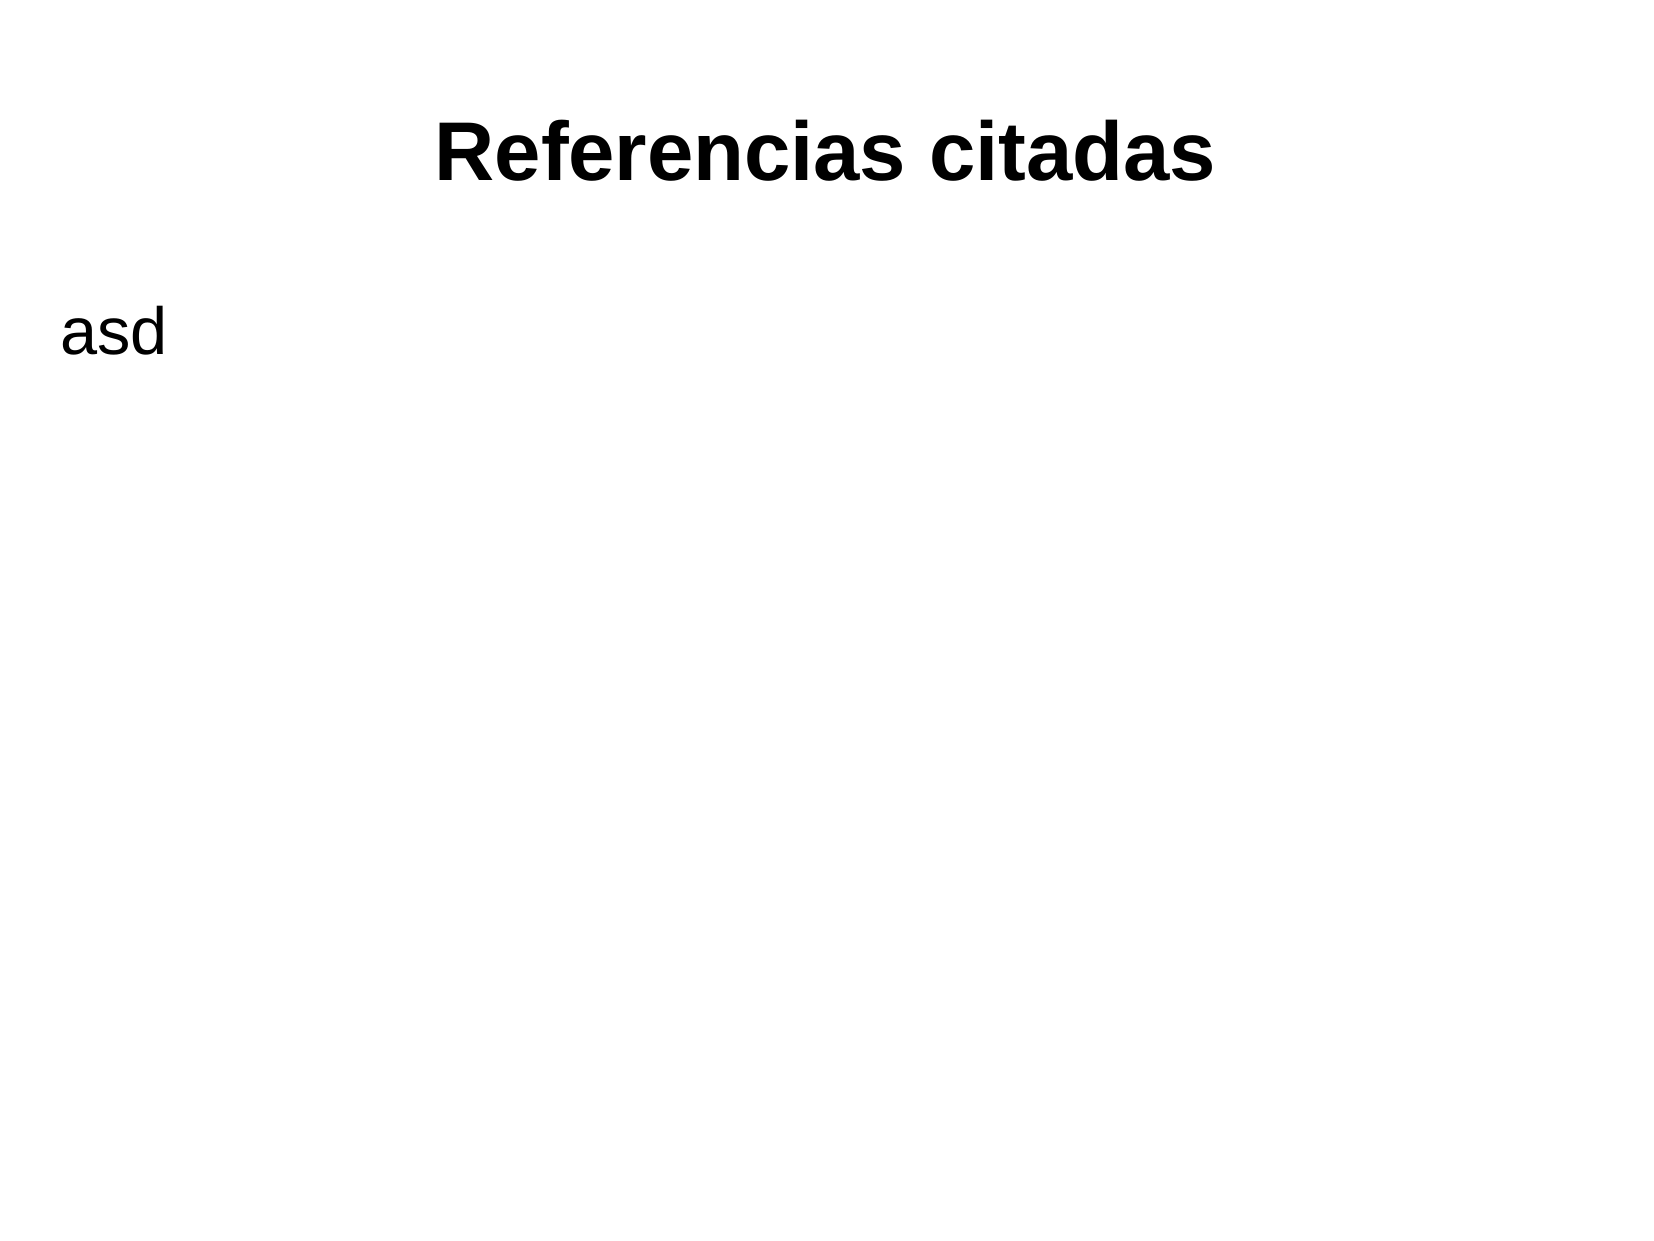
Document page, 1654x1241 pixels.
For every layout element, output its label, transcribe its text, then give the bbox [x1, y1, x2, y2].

list asd [59, 290, 1547, 1008]
title Referencias citadas [82, 49, 1569, 255]
